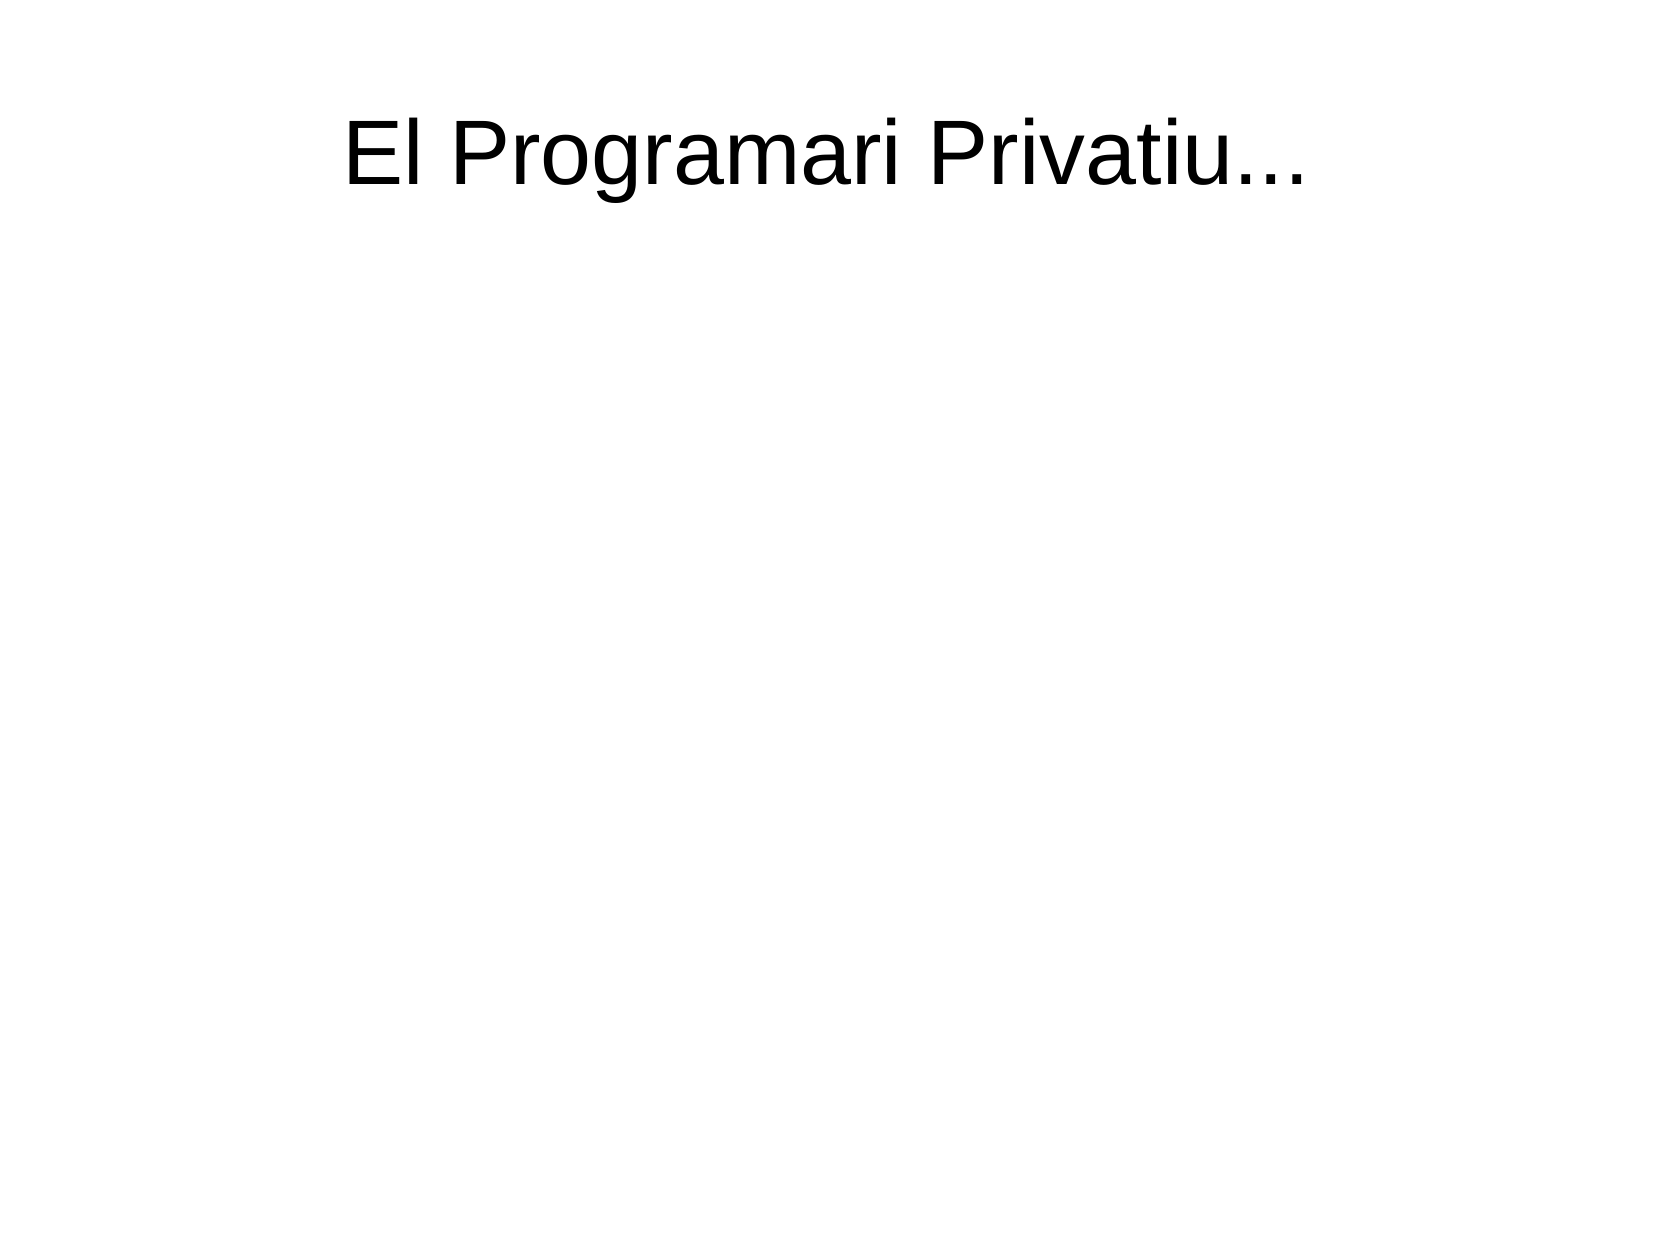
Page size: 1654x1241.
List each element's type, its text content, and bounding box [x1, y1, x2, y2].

title El Programari Privatiu... [82, 49, 1571, 257]
